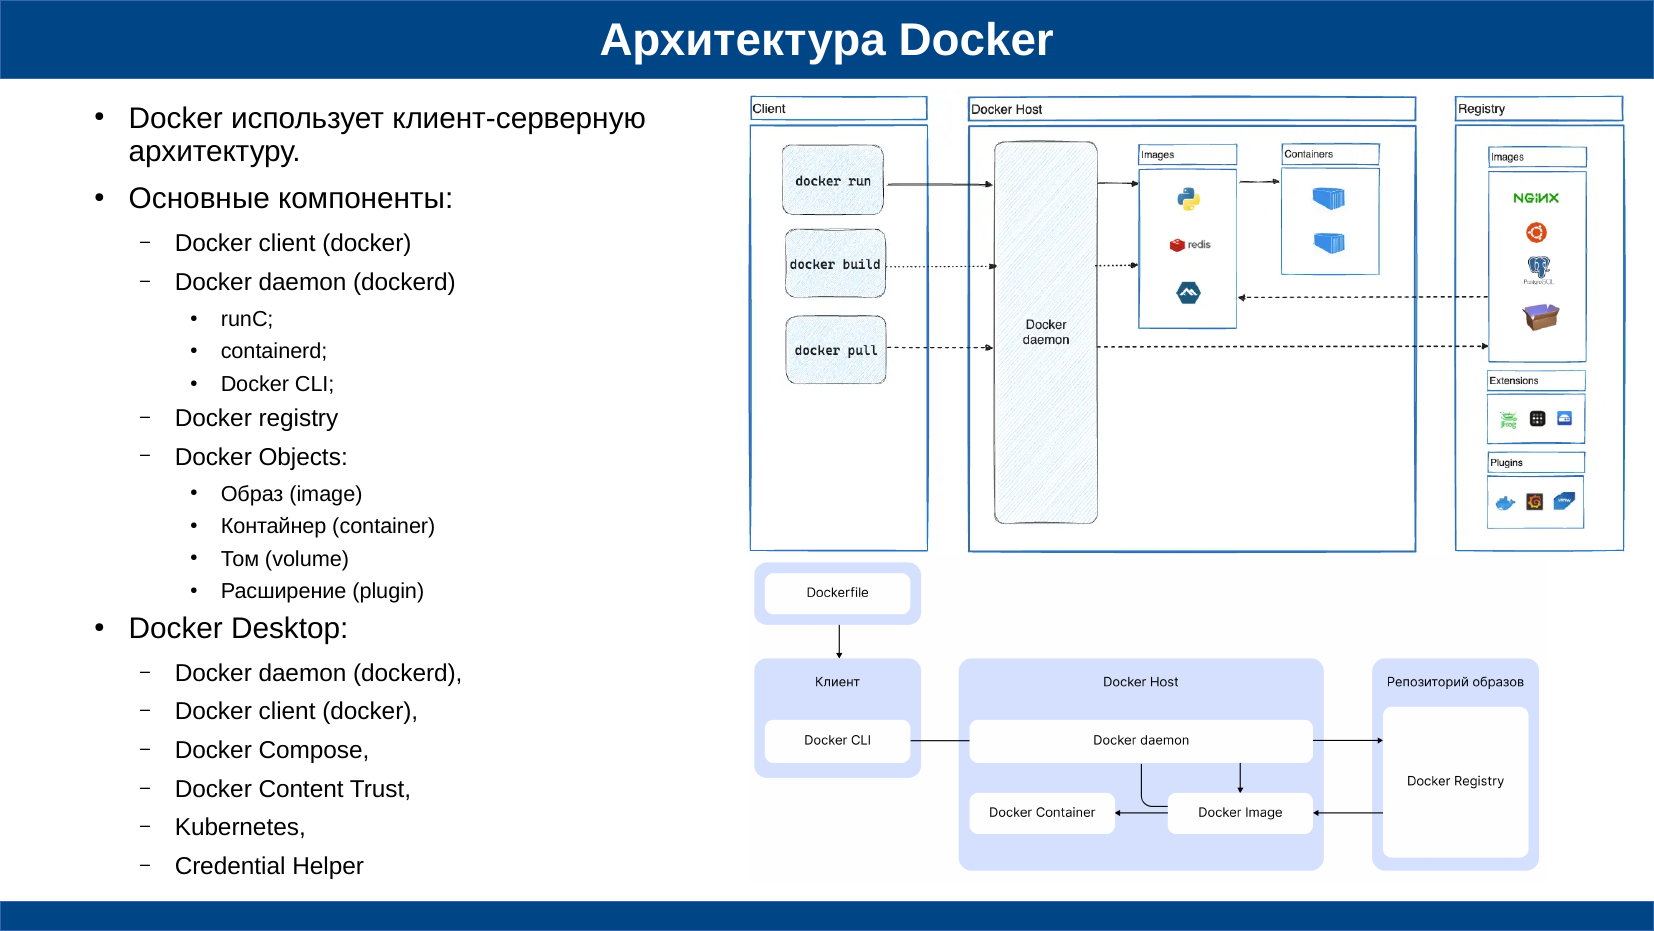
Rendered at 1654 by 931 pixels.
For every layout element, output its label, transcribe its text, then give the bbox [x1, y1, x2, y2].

picture [745, 89, 1629, 883]
title Архитектура Docker [0, 0, 1654, 79]
list Docker использует клиент-серверную архитектуру. Основные компоненты: Docker client (docker) Docker daemon (dockerd) runC; containerd; Docker CLI; Docker registry Docker Objects: Образ (image) Контайнер (container) Том (volume) Расширение (plugin) Docker Desktop: Docker daemon (dockerd), Docker client (docker), Docker Compose, Docker Content Trust, Kubernetes, Credential Helper [82, 101, 809, 886]
